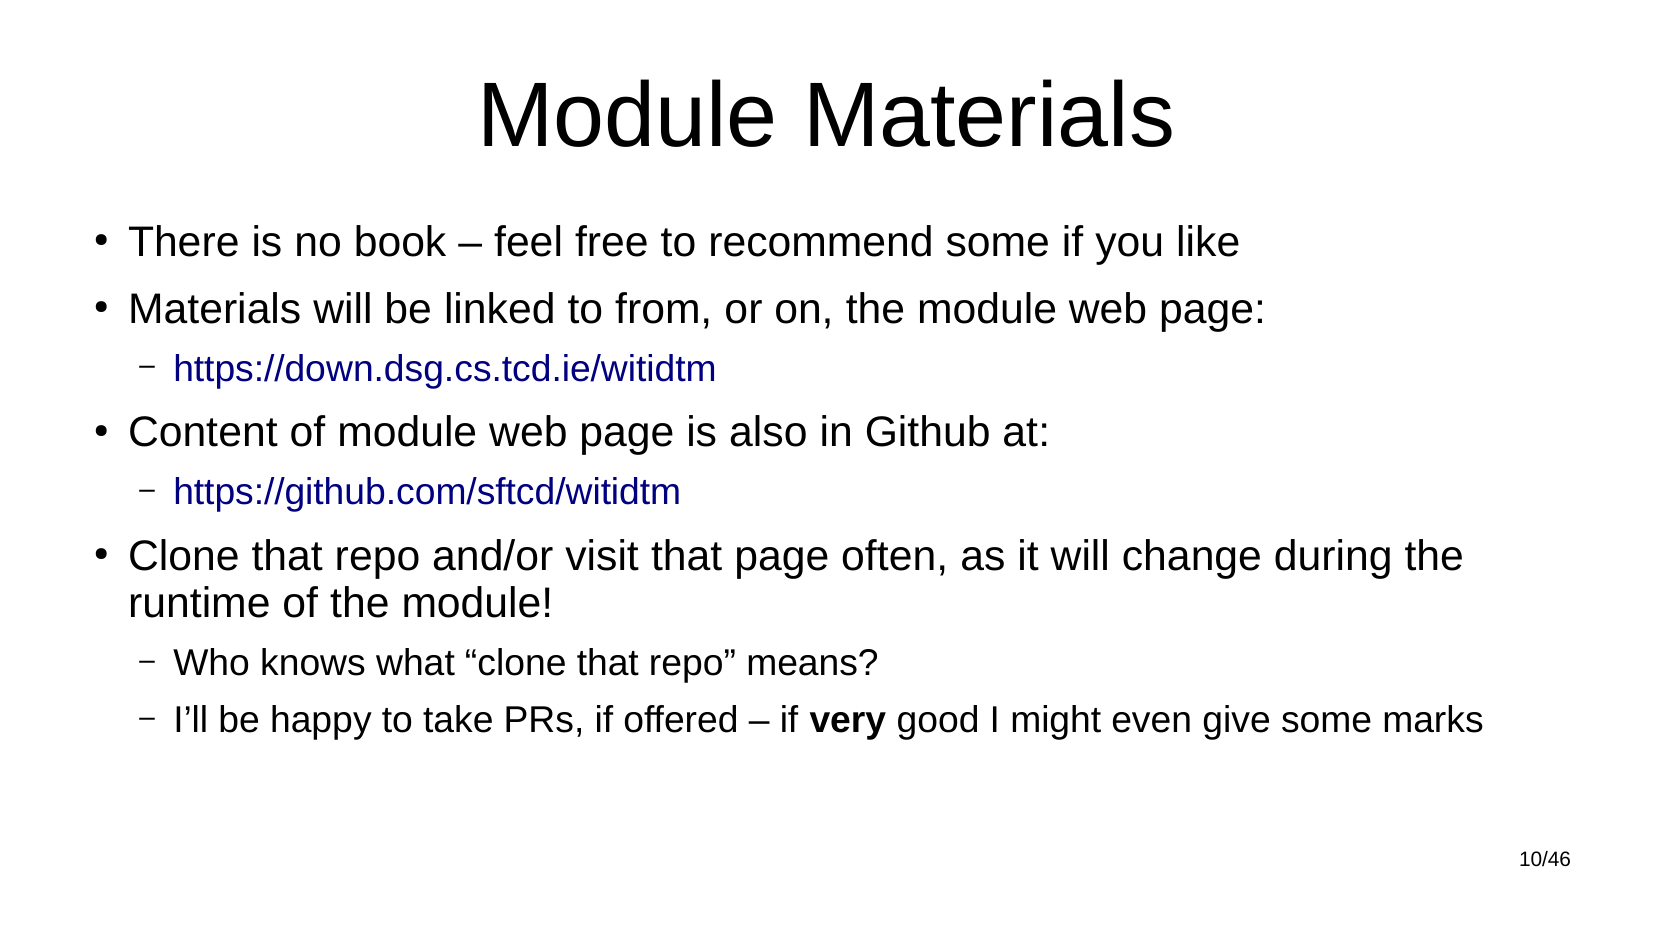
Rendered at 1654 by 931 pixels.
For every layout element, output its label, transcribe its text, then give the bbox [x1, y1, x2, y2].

title Module Materials [82, 37, 1571, 193]
list There is no book – feel free to recommend some if you like Materials will be linked to from, or on, the module web page: https://down.dsg.cs.tcd.ie/witidtm Content of module web page is also in Github at: https://github.com/sftcd/witidtm Clone that repo and/or visit that page often, as it will change during the runtime of the module! Who knows what “clone that repo” means? I’ll be happy to take PRs, if offered – if very good I might even give some marks [82, 217, 1571, 758]
